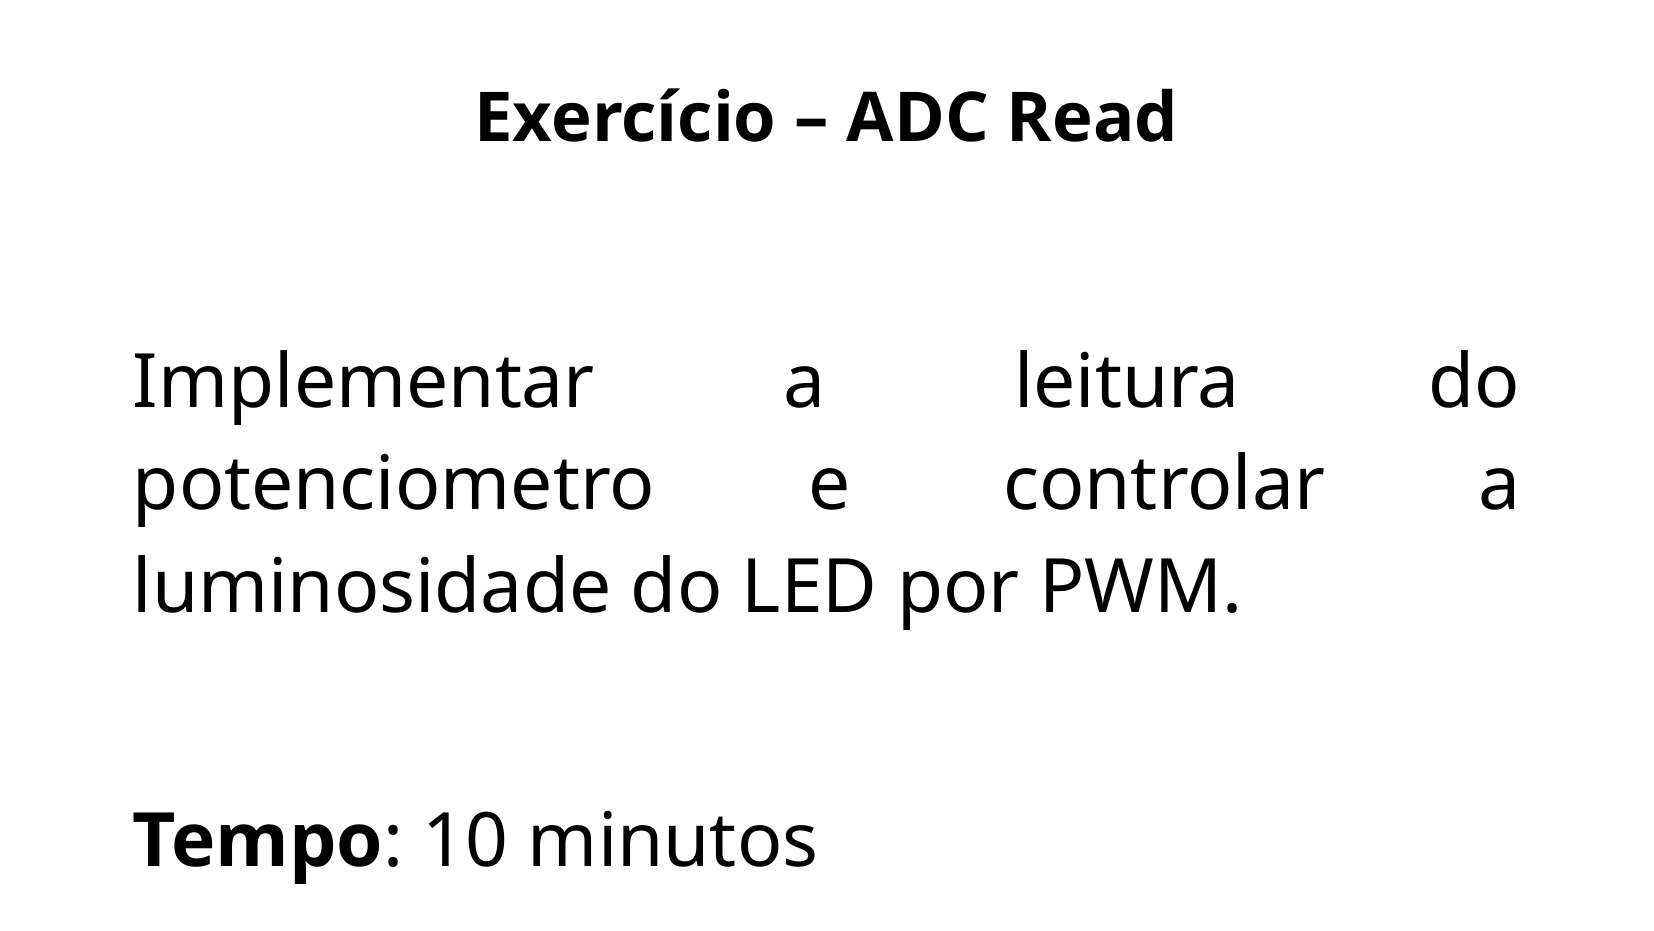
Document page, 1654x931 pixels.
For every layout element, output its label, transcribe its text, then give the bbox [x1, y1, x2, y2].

text_box Implementar a leitura do potenciometro e controlar a luminosidade do LED por PWM. Tempo: 10 minutos [118, 319, 1536, 703]
title Exercício – ADC Read [82, 37, 1571, 193]
